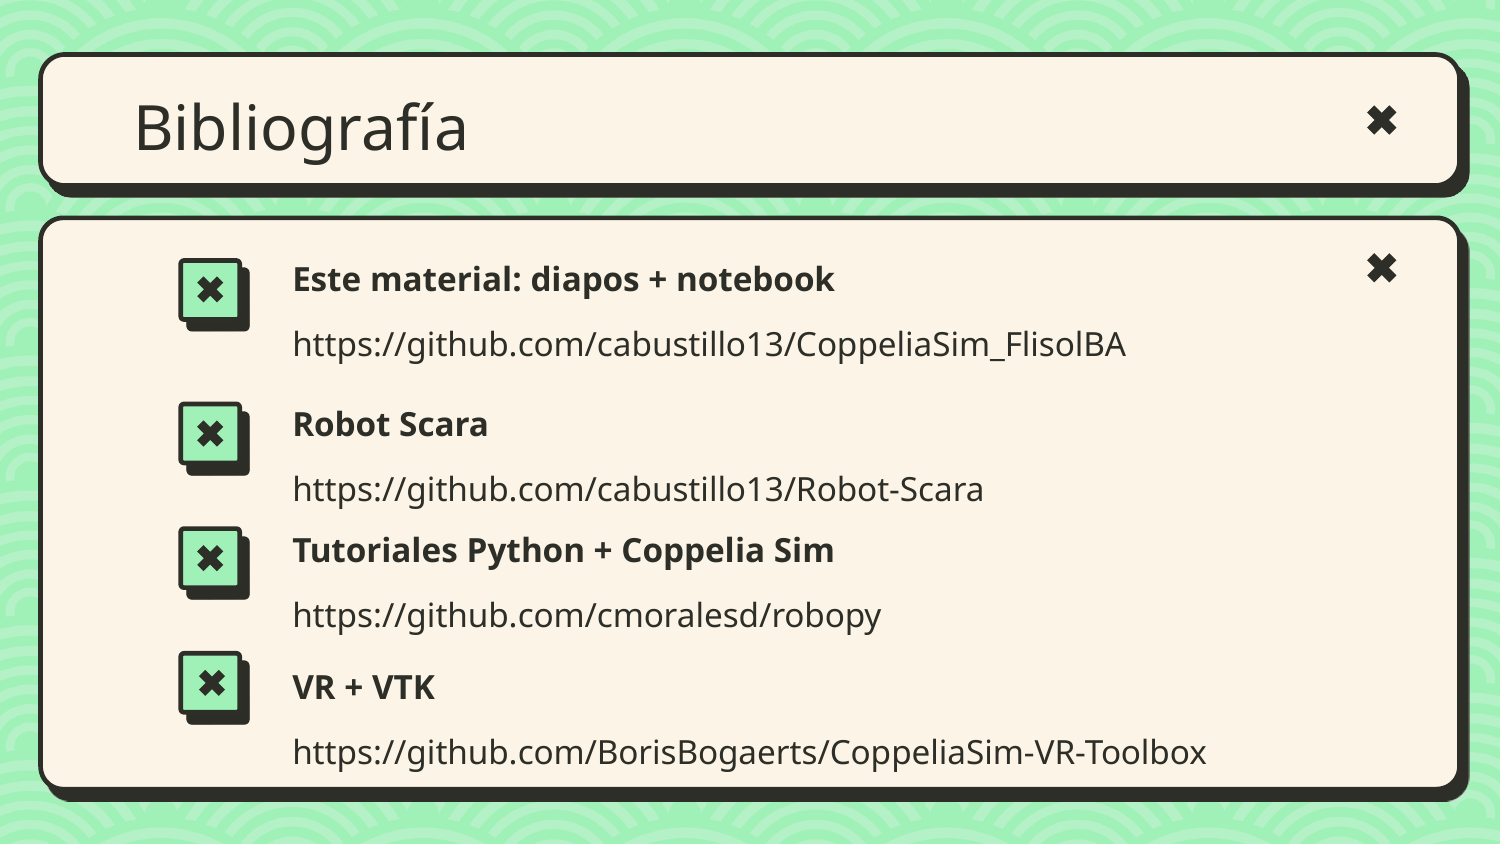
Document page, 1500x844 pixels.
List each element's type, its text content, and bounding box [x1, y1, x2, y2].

subtitle VR + VTK https://github.com/BorisBogaerts/CoppeliaSim-VR-Toolbox [277, 671, 1382, 766]
subtitle Tutoriales Python + Coppelia Sim https://github.com/cmoralesd/robopy [277, 534, 1382, 629]
text_box [180, 403, 240, 463]
title Bibliografía [118, 72, 1382, 167]
text_box [180, 528, 240, 588]
text_box [180, 260, 240, 320]
text_box Este material: diapos + notebook https://github.com/cabustillo13/CoppeliaSim_FlisolBA [277, 263, 1382, 358]
subtitle Robot Scara https://github.com/cabustillo13/Robot-Scara [277, 408, 1382, 503]
picture [0, 0, 1500, 844]
text_box [180, 653, 240, 713]
